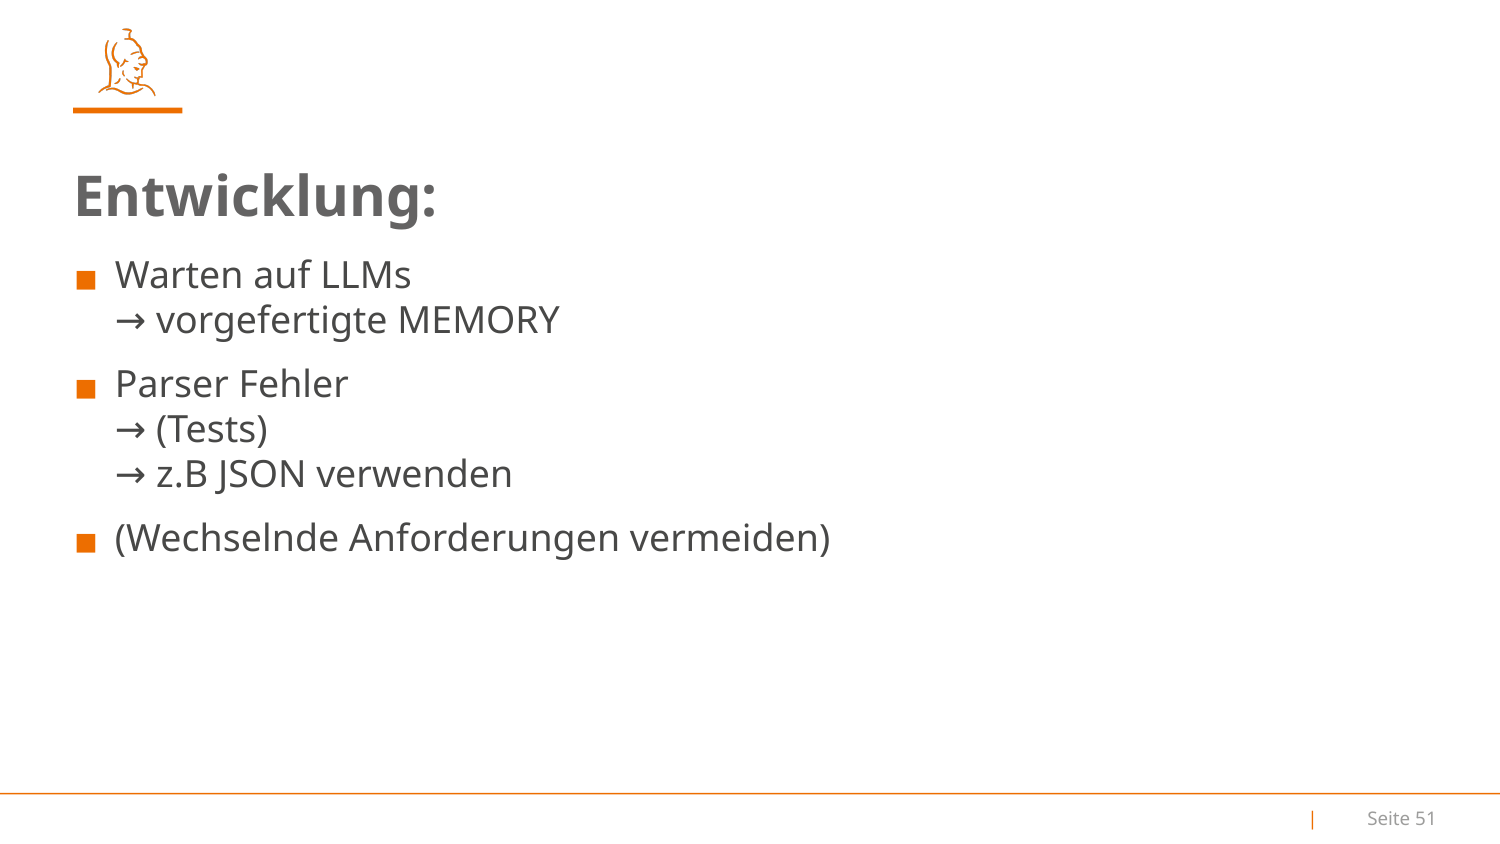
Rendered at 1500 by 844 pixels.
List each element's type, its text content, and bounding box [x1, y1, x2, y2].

list Warten auf LLMs → vorgefertigte MEMORY Parser Fehler → (Tests) → z.B JSON verwenden (Wechselnde Anforderungen vermeiden) [62, 245, 1036, 775]
list Entwicklung: [62, 155, 1230, 237]
picture [95, 26, 158, 98]
